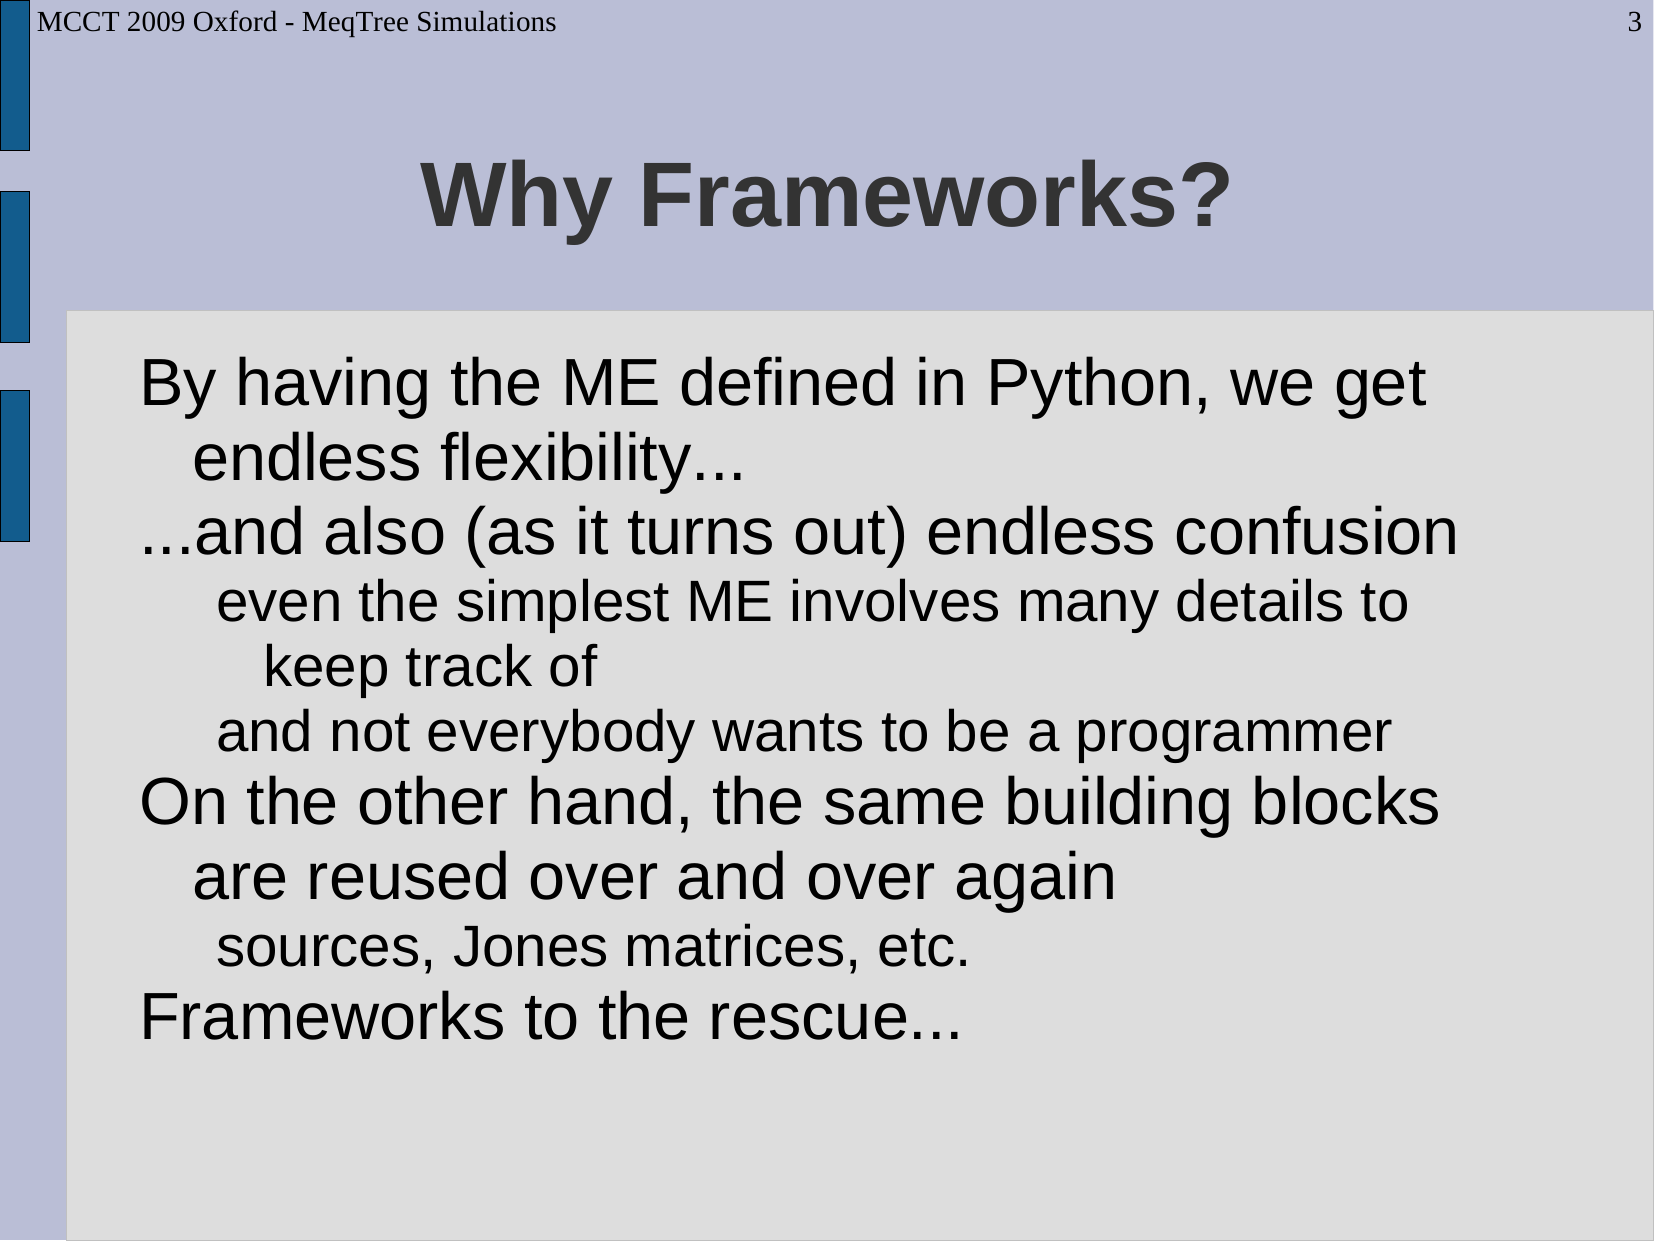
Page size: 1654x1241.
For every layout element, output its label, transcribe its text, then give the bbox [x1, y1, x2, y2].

list By having the ME defined in Python, we get endless flexibility... ...and also (as it turns out) endless confusion even the simplest ME involves many details to keep track of and not everybody wants to be a programmer On the other hand, the same building blocks are reused over and over again sources, Jones matrices, etc. Frameworks to the rescue... [121, 344, 1534, 1161]
title Why Frameworks? [121, 91, 1534, 299]
